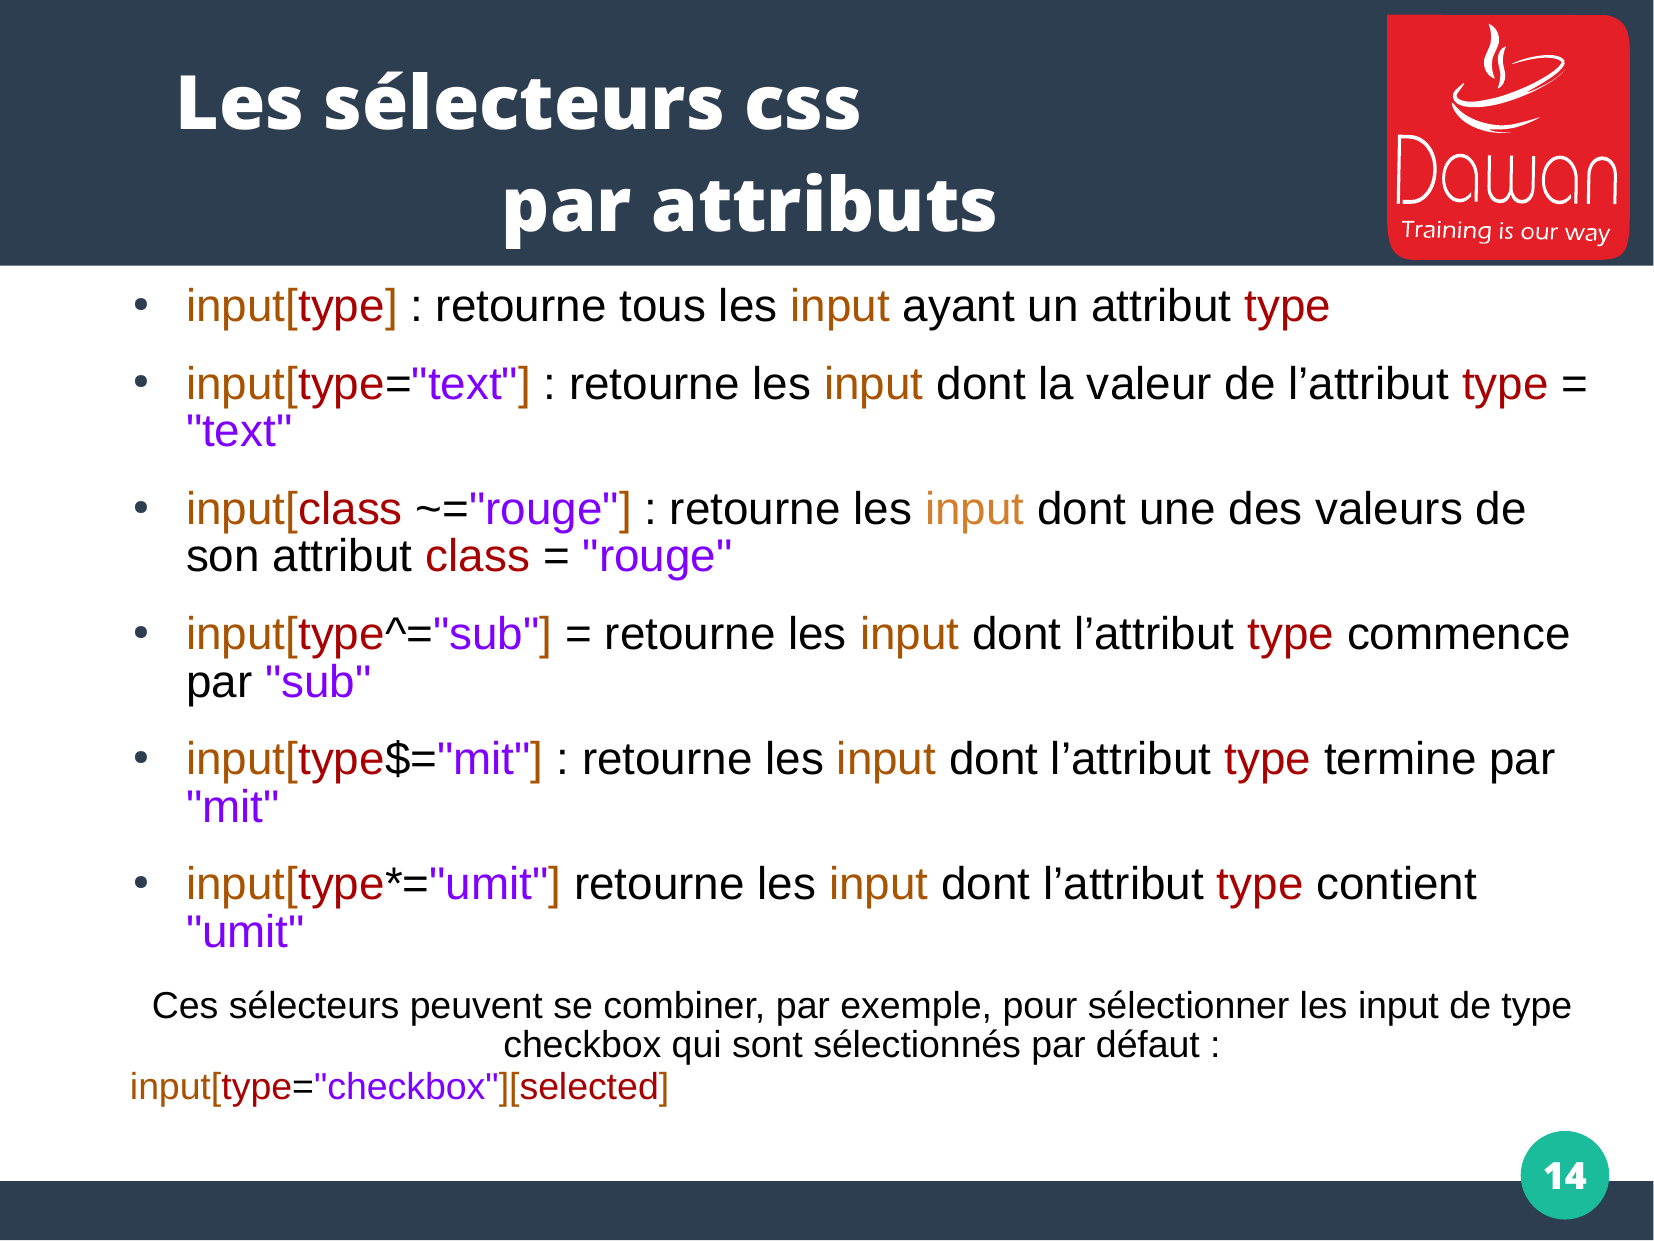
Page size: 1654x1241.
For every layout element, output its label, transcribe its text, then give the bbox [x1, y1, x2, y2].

picture [1387, 14, 1630, 260]
list input[type] : retourne tous les input ayant un attribut type input[type="text"] : retourne les input dont la valeur de l’attribut type = "text" input[class ~="rouge"] : retourne les input dont une des valeurs de son attribut class = "rouge" input[type^="sub"] = retourne les input dont l’attribut type commence par "sub" input[type$="mit"] : retourne les input dont l’attribut type termine par "mit" input[type*="umit"] retourne les input dont l’attribut type contient "umit" Ces sélecteurs peuvent se combiner, par exemple, pour sélectionner les input de type checkbox qui sont sélectionnés par défaut : input[type="checkbox"][selected] [59, 283, 1595, 1152]
title Les sélecteurs css par attributs [59, 49, 1387, 207]
